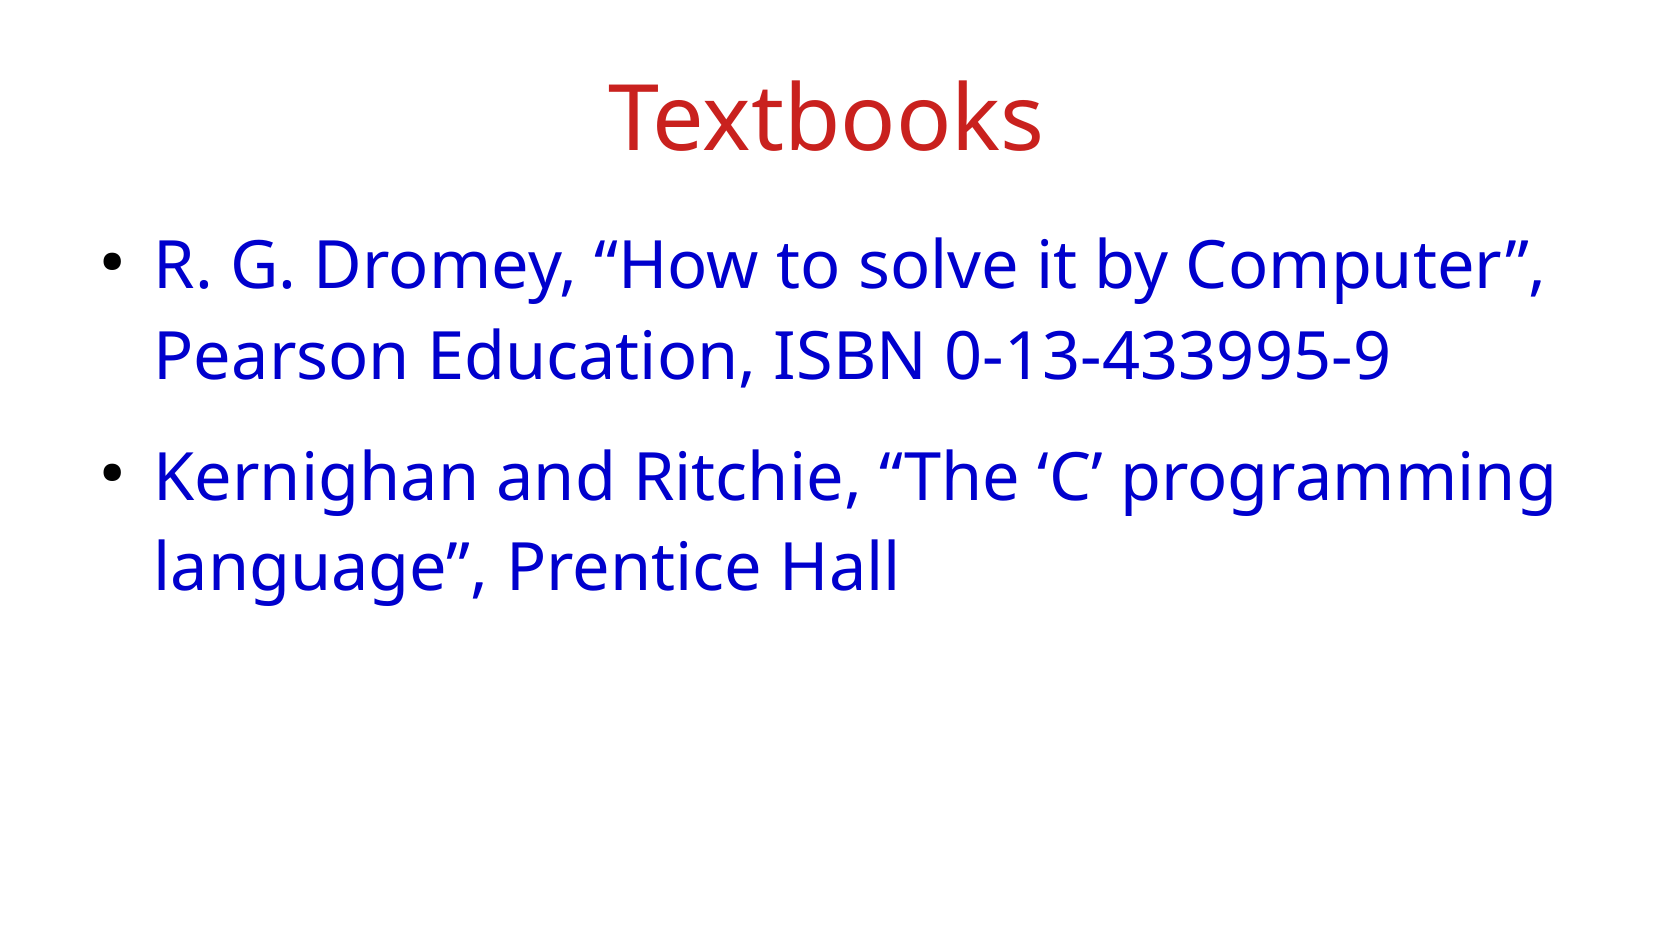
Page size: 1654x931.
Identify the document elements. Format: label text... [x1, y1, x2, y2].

title Textbooks [82, 37, 1571, 193]
list R. G. Dromey, “How to solve it by Computer”, Pearson Education, ISBN 0-13-433995-9 Kernighan and Ritchie, “The ‘C’ programming language”, Prentice Hall [82, 217, 1571, 758]
